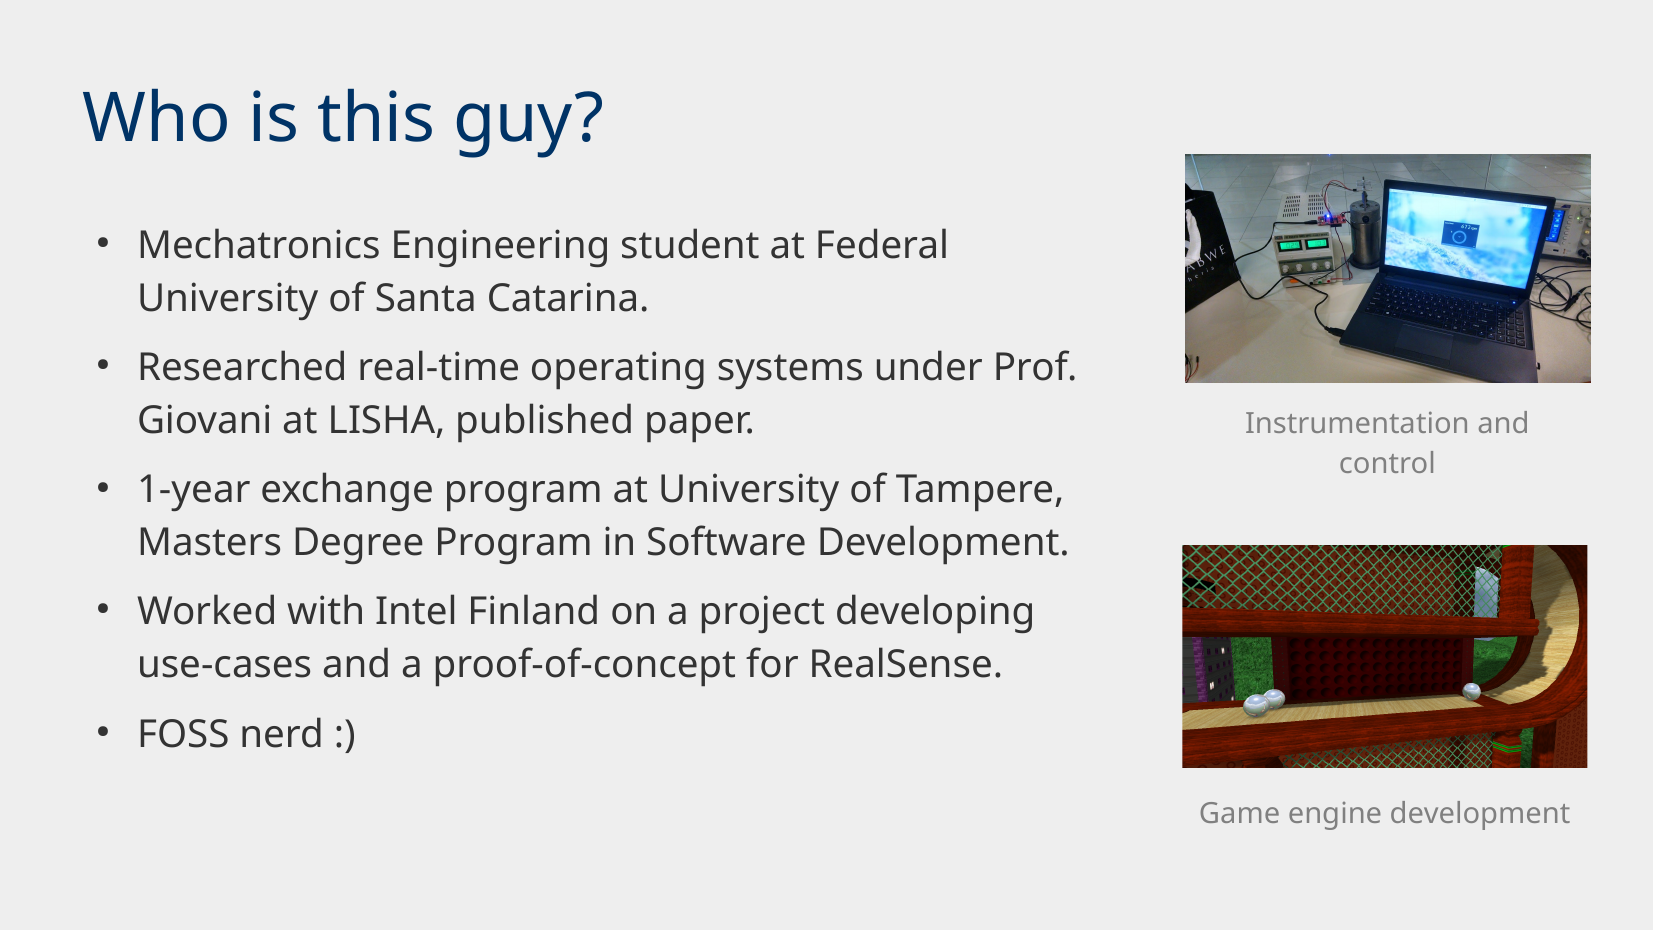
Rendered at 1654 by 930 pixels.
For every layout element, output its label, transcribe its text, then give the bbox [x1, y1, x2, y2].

text_box Game engine development [1182, 785, 1588, 884]
list Mechatronics Engineering student at Federal University of Santa Catarina. Researched real-time operating systems under Prof. Giovani at LISHA, published paper. 1-year exchange program at University of Tampere, Masters Degree Program in Software Development. Worked with Intel Finland on a project developing use-cases and a proof-of-concept for RealSense. FOSS nerd :) [82, 217, 1081, 766]
title Who is this guy? [82, 36, 1571, 193]
picture [1185, 154, 1591, 383]
text_box Instrumentation and control [1185, 395, 1591, 494]
picture [1182, 545, 1588, 768]
